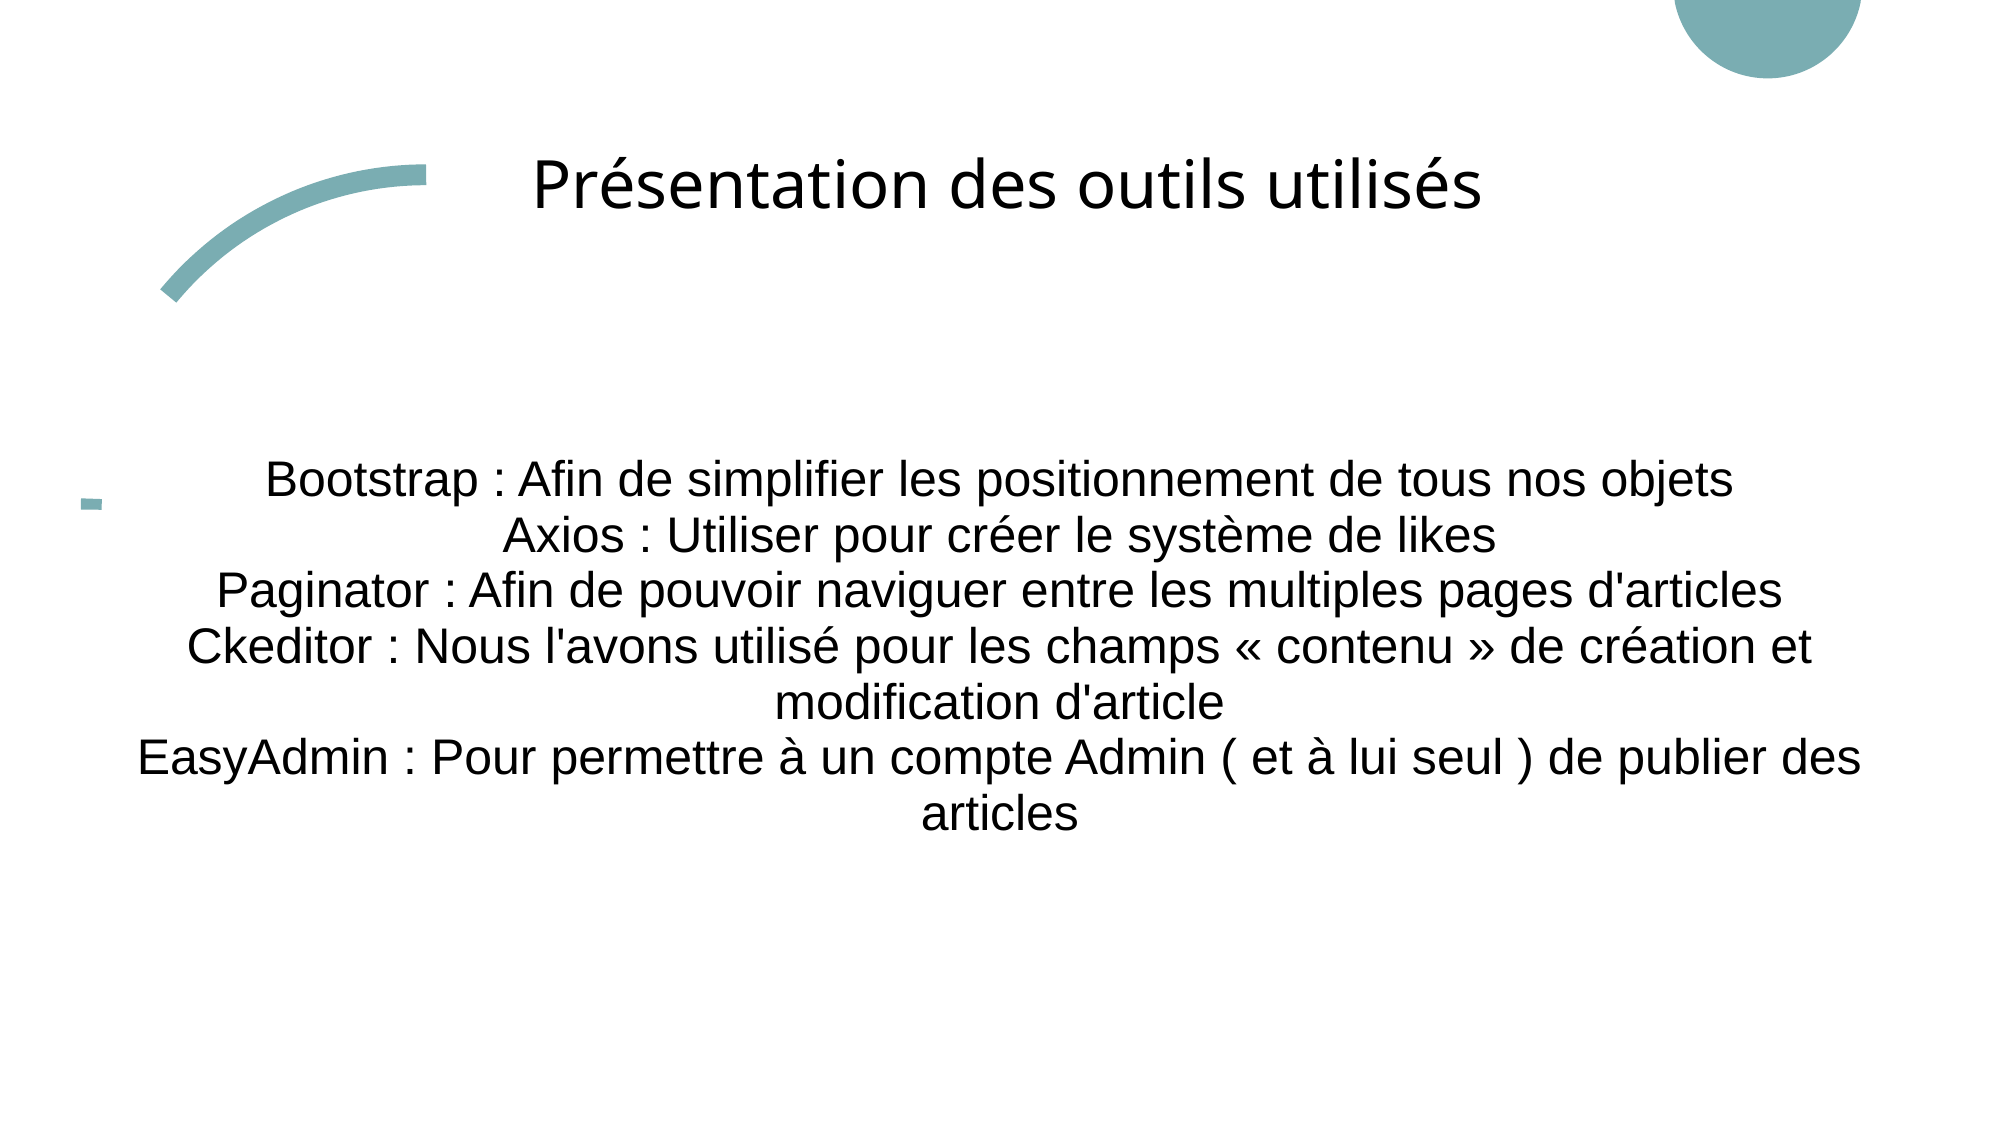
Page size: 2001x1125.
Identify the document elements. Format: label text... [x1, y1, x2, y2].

subtitle Bootstrap : Afin de simplifier les positionnement de tous nos objets Axios : Utiliser pour créer le système de likes Paginator : Afin de pouvoir naviguer entre les multiples pages d'articles Ckeditor : Nous l'avons utilisé pour les champs « contenu » de création et modification d'article EasyAdmin : Pour permettre à un compte Admin ( et à lui seul ) de publier des articles [99, 275, 1900, 1018]
title Présentation des outils utilisés [236, 0, 1737, 275]
